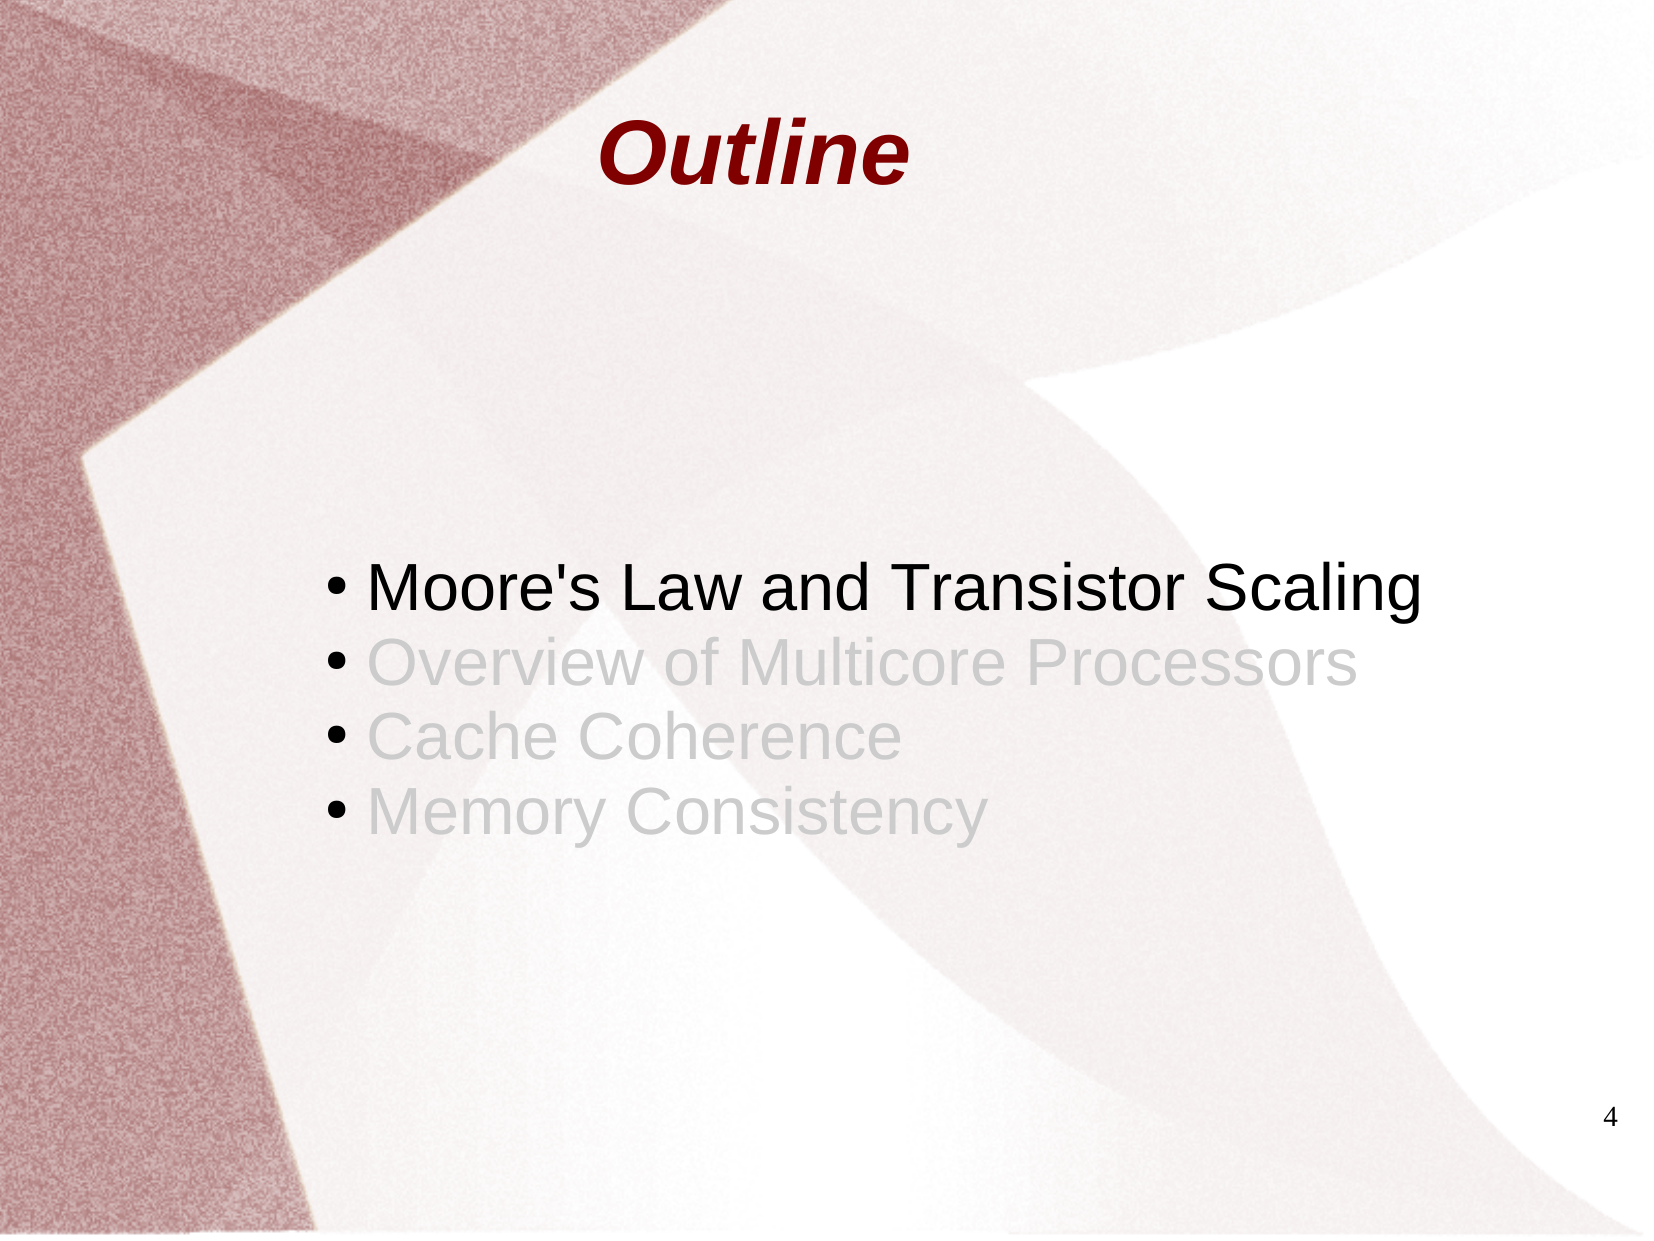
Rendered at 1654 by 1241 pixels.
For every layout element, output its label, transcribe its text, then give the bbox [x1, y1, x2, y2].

subtitle Moore's Law and Transistor Scaling Overview of Multicore Processors Cache Coherence Memory Consistency [324, 290, 1601, 1109]
title Outline [596, 56, 1607, 250]
picture [0, 0, 1654, 1241]
